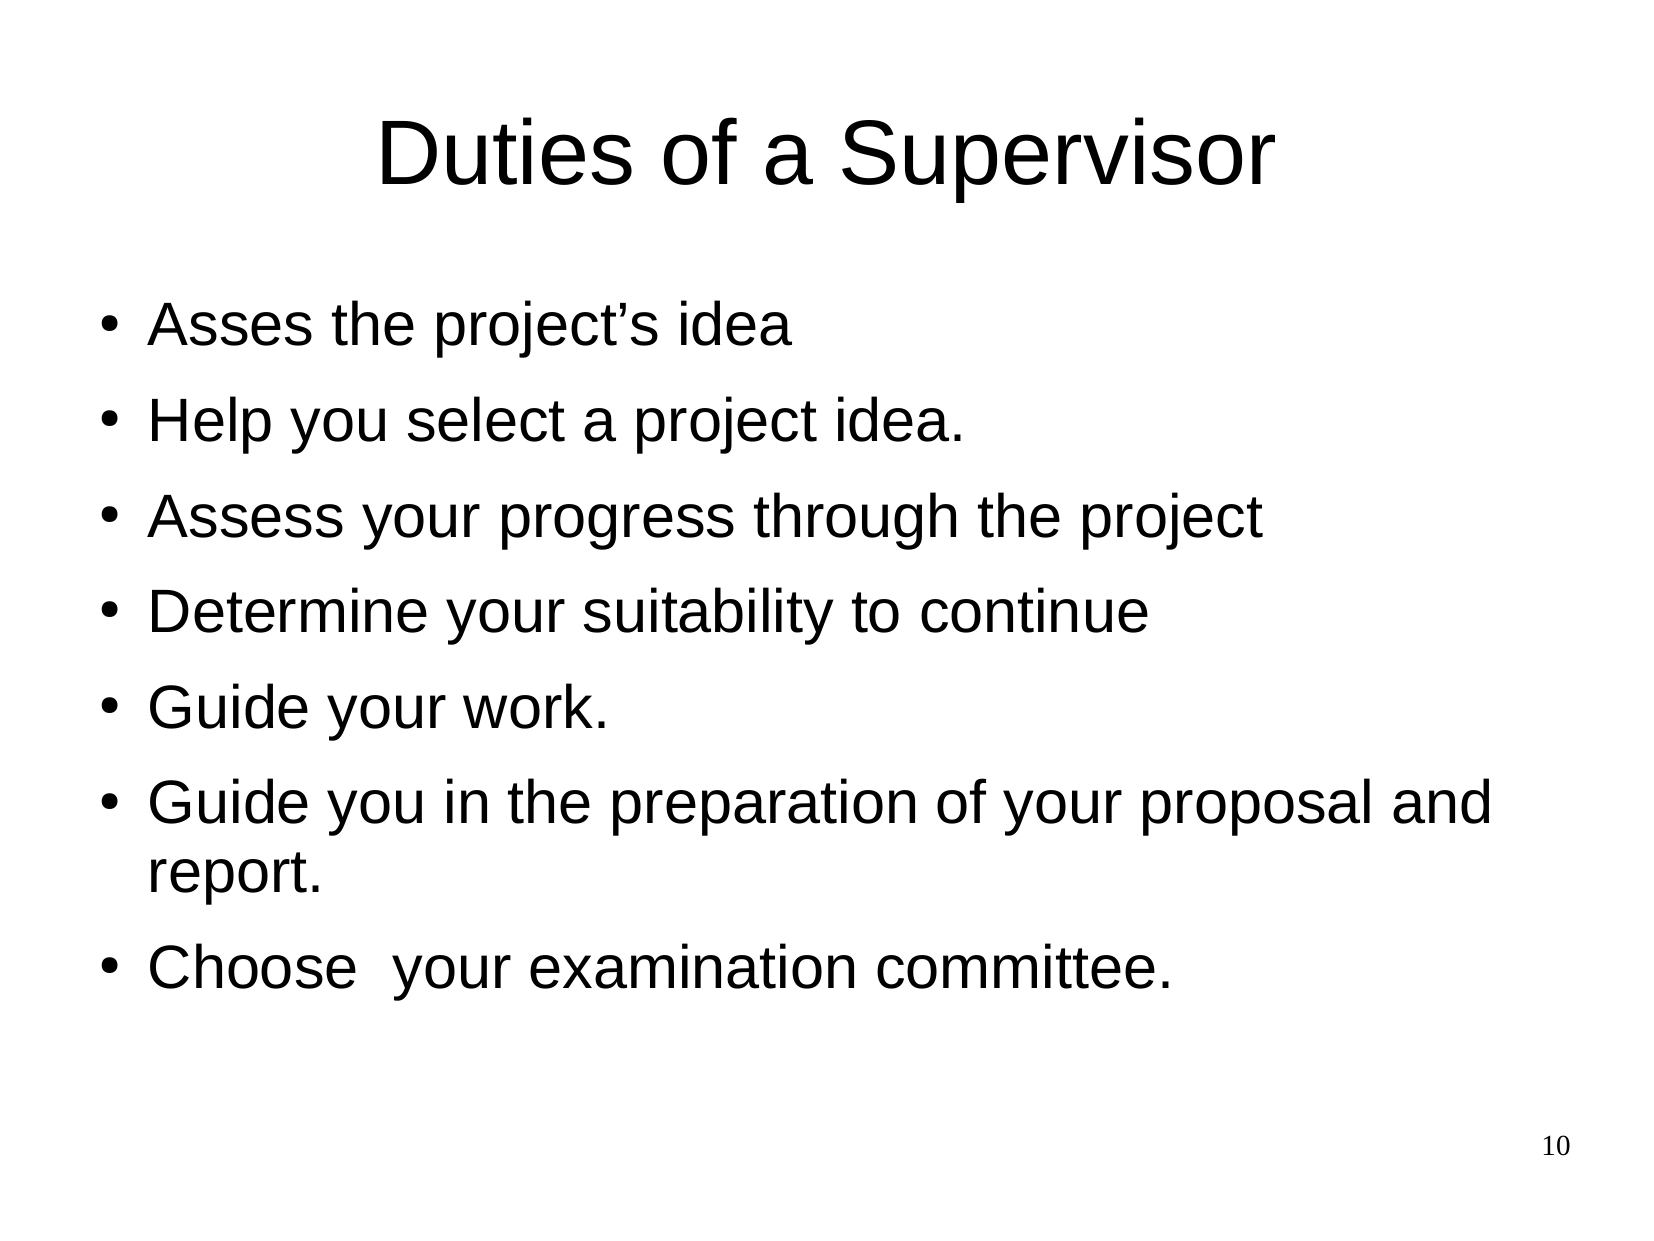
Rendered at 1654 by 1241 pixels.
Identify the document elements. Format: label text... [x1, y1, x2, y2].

title Duties of a Supervisor [82, 49, 1571, 257]
list Asses the project’s idea Help you select a project idea. Assess your progress through the project Determine your suitability to continue Guide your work. Guide you in the preparation of your proposal and report. Choose your examination committee. [82, 290, 1571, 1010]
